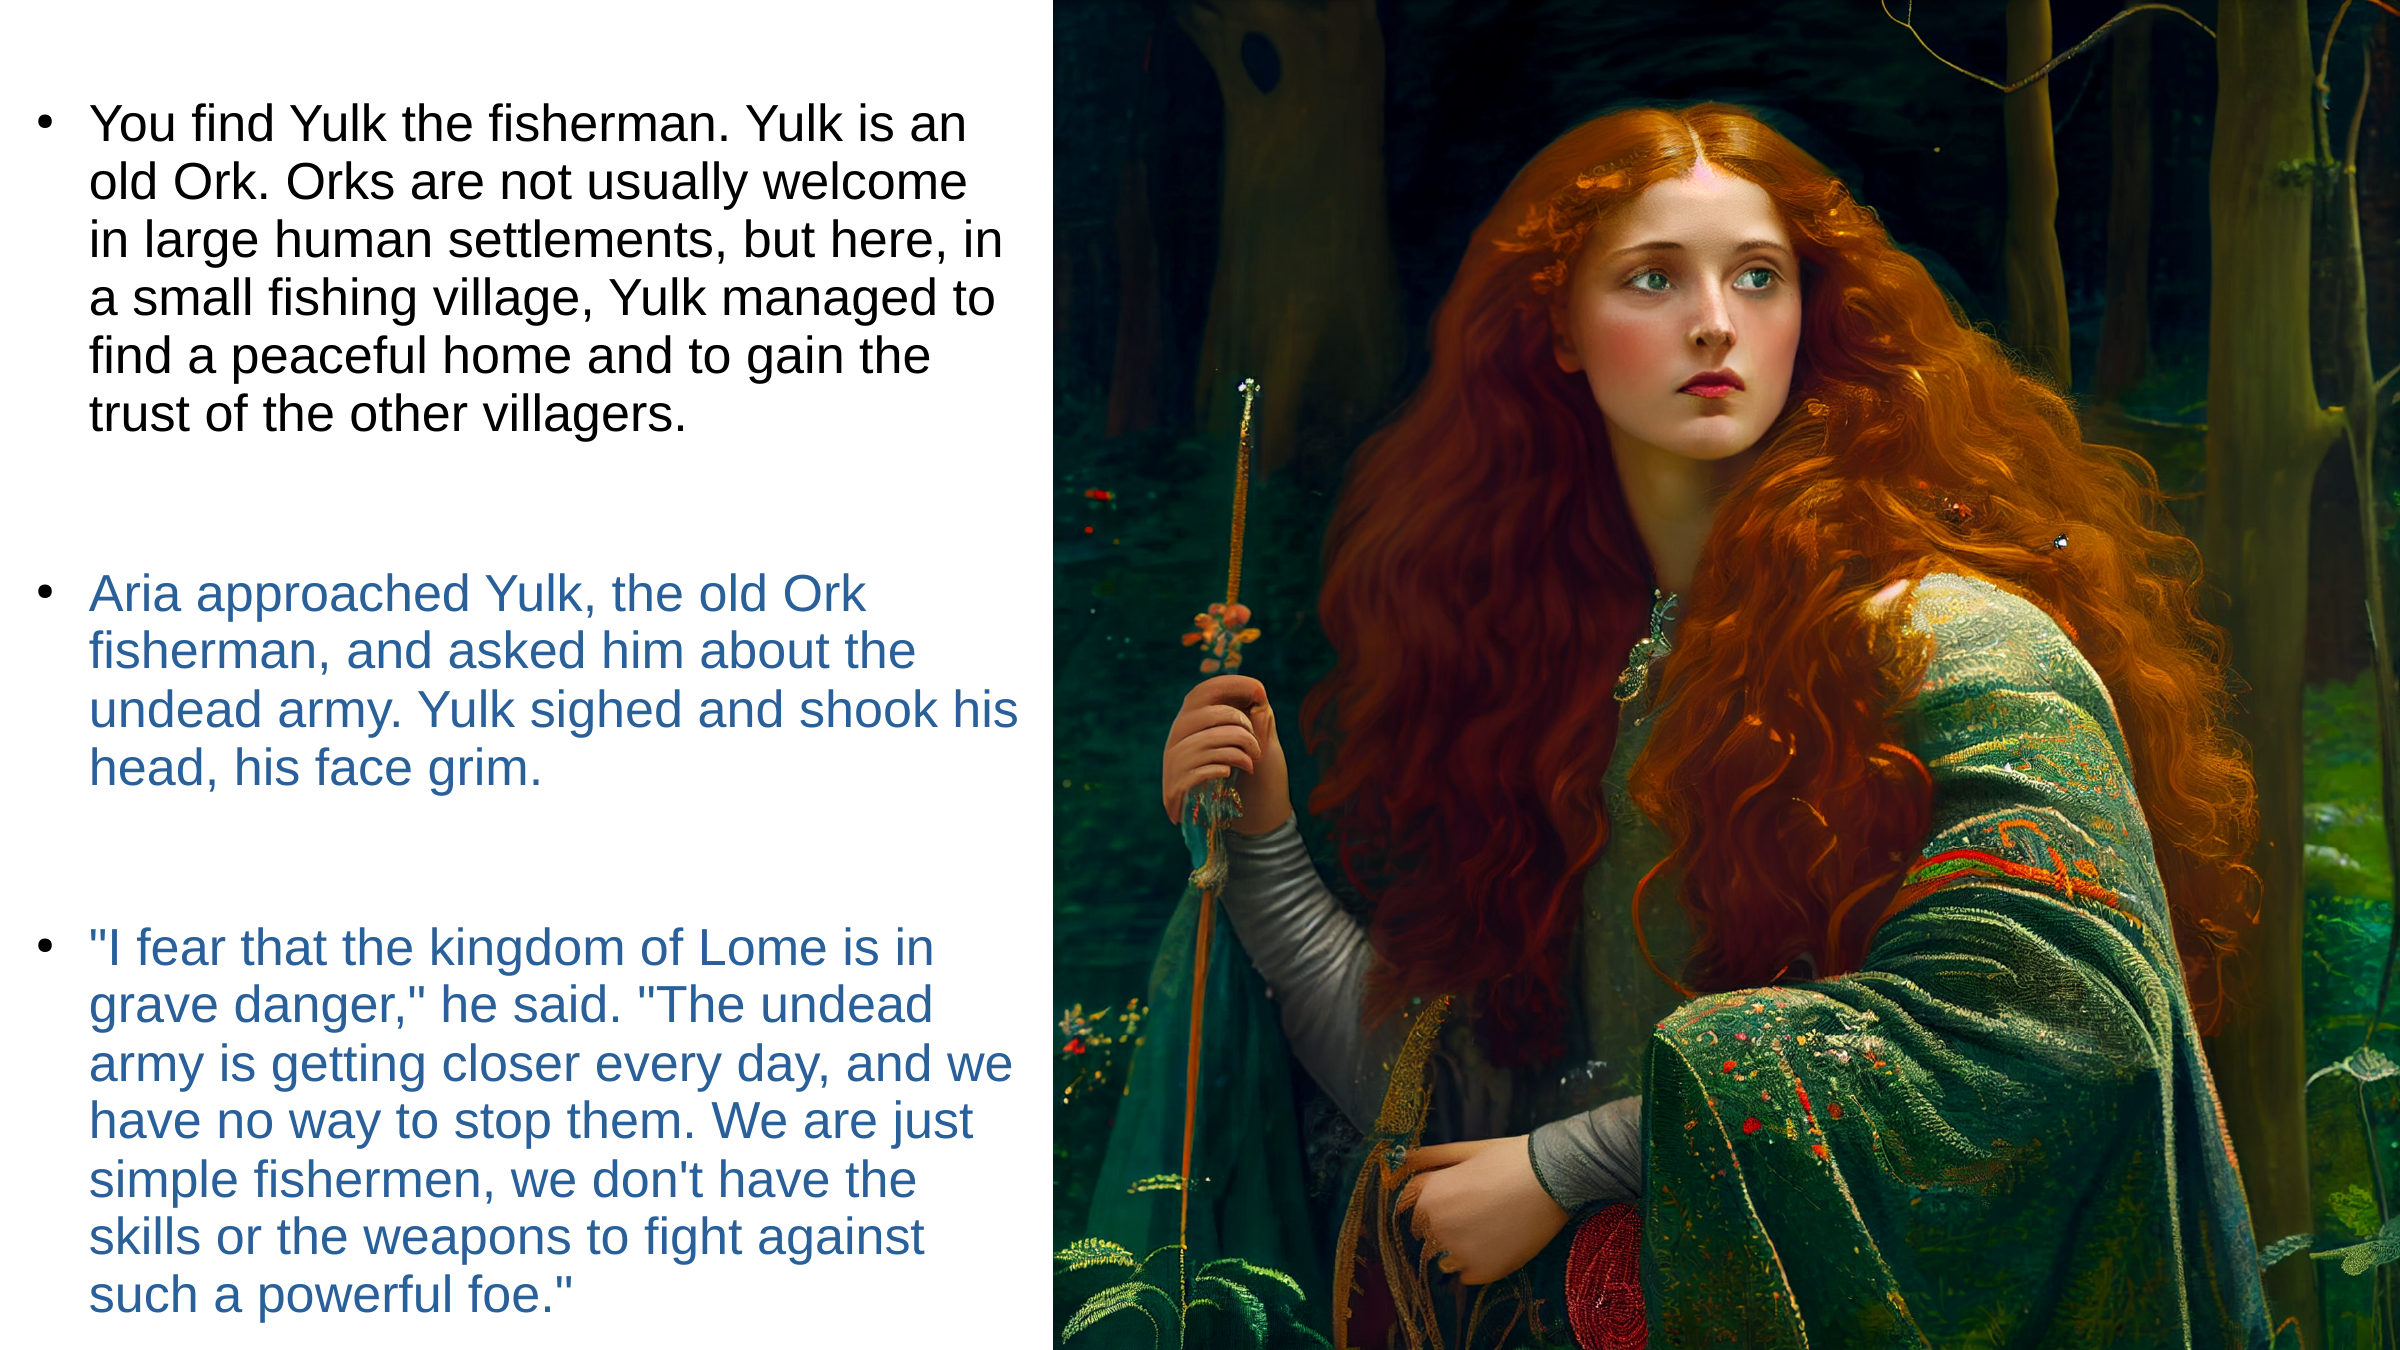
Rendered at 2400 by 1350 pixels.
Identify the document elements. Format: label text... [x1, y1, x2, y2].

list You find Yulk the fisherman. Yulk is an old Ork. Orks are not usually welcome in large human settlements, but here, in a small fishing village, Yulk managed to find a peaceful home and to gain the trust of the other villagers. Aria approached Yulk, the old Ork fisherman, and asked him about the undead army. Yulk sighed and shook his head, his face grim. "I fear that the kingdom of Lome is in grave danger," he said. "The undead army is getting closer every day, and we have no way to stop them. We are just simple fishermen, we don't have the skills or the weapons to fight against such a powerful foe." [18, 4, 1024, 1325]
picture [1053, 0, 2400, 1350]
